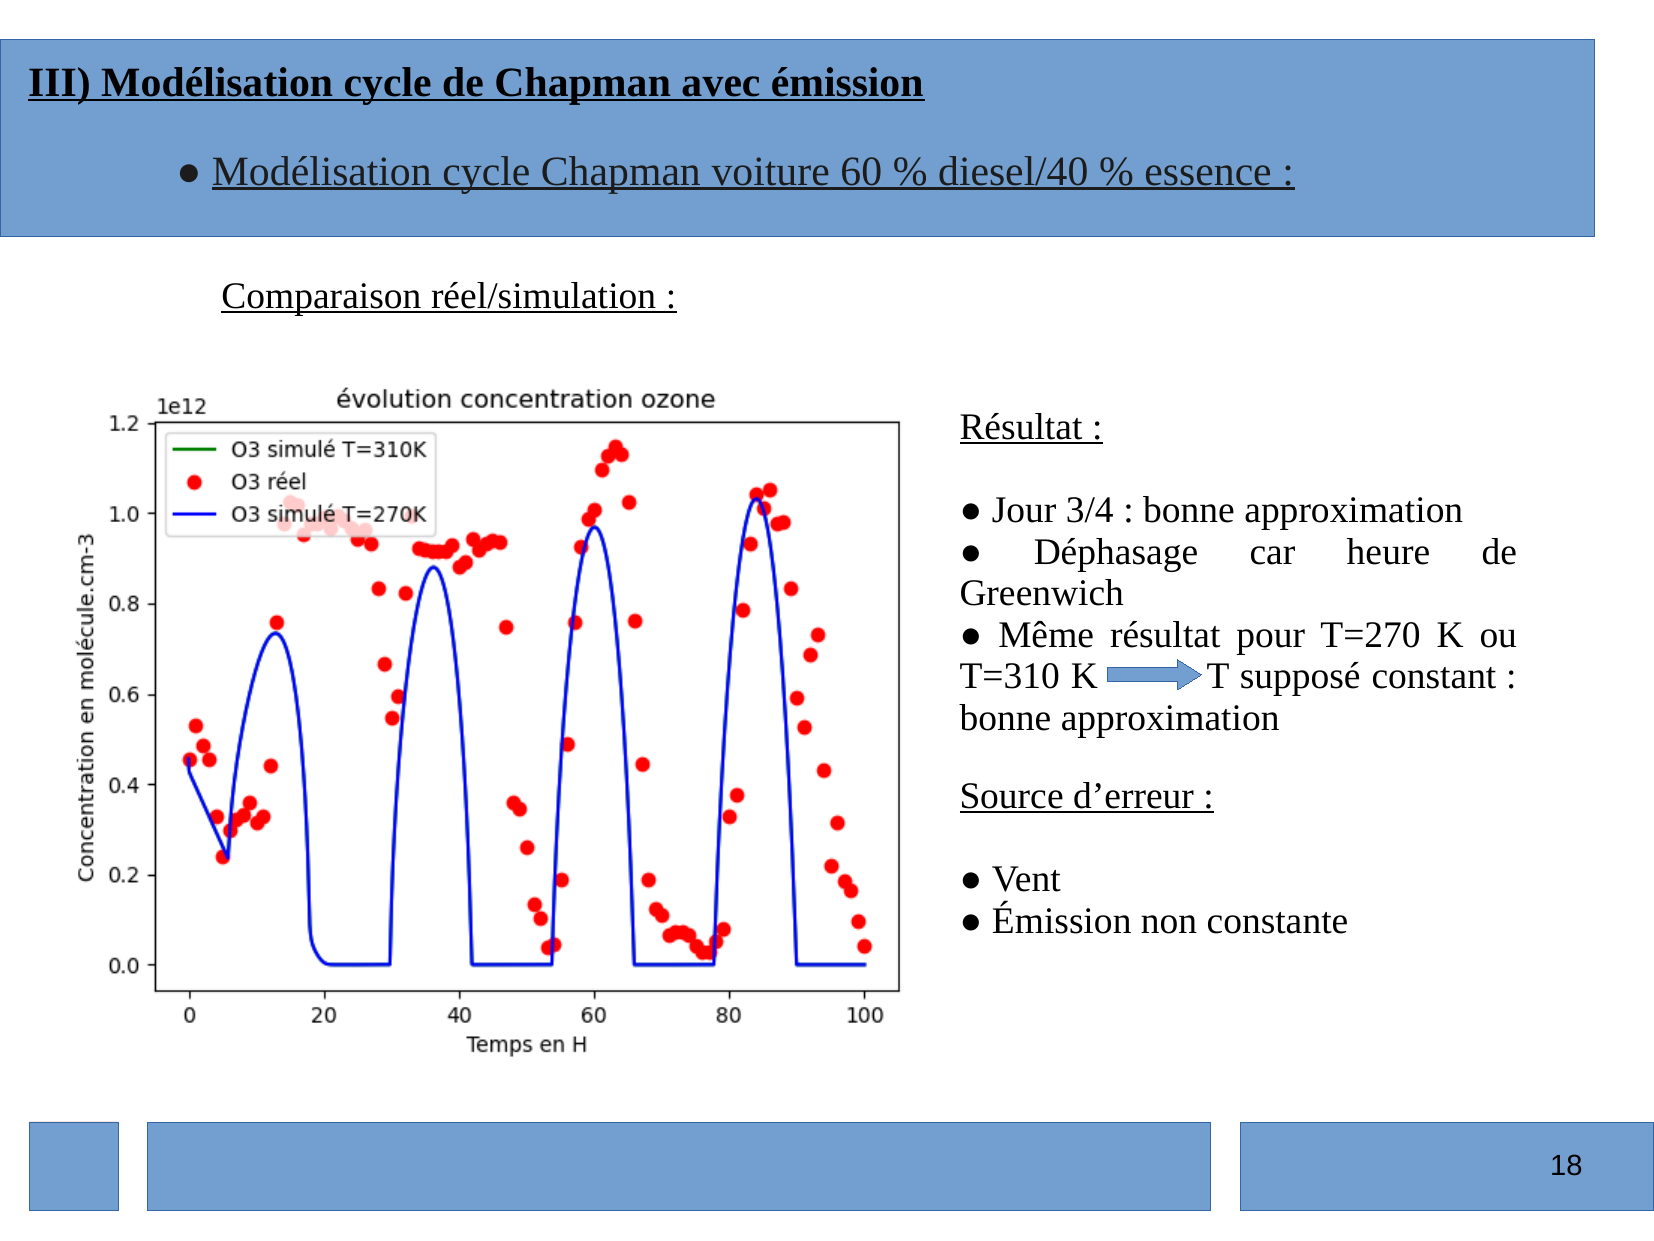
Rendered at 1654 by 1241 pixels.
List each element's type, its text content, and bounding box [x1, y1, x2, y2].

picture [59, 354, 951, 1063]
text_box Comparaison réel/simulation : [206, 283, 798, 325]
text_box Résultat : ● Jour 3/4 : bonne approximation ● Déphasage car heure de Greenwich ● Même résultat pour T=270 K ou T=310 K T supposé constant : bonne approximation [951, 398, 1533, 834]
text_box III) Modélisation cycle de Chapman avec émission [28, 59, 1447, 153]
text_box [1107, 659, 1202, 690]
text_box Source d’erreur : ● Vent ● Émission non constante [951, 767, 1388, 951]
text_box 18 [1535, 1141, 1625, 1218]
text_box ● Modélisation cycle Chapman voiture 60 % diesel/40 % essence : [176, 147, 1565, 283]
